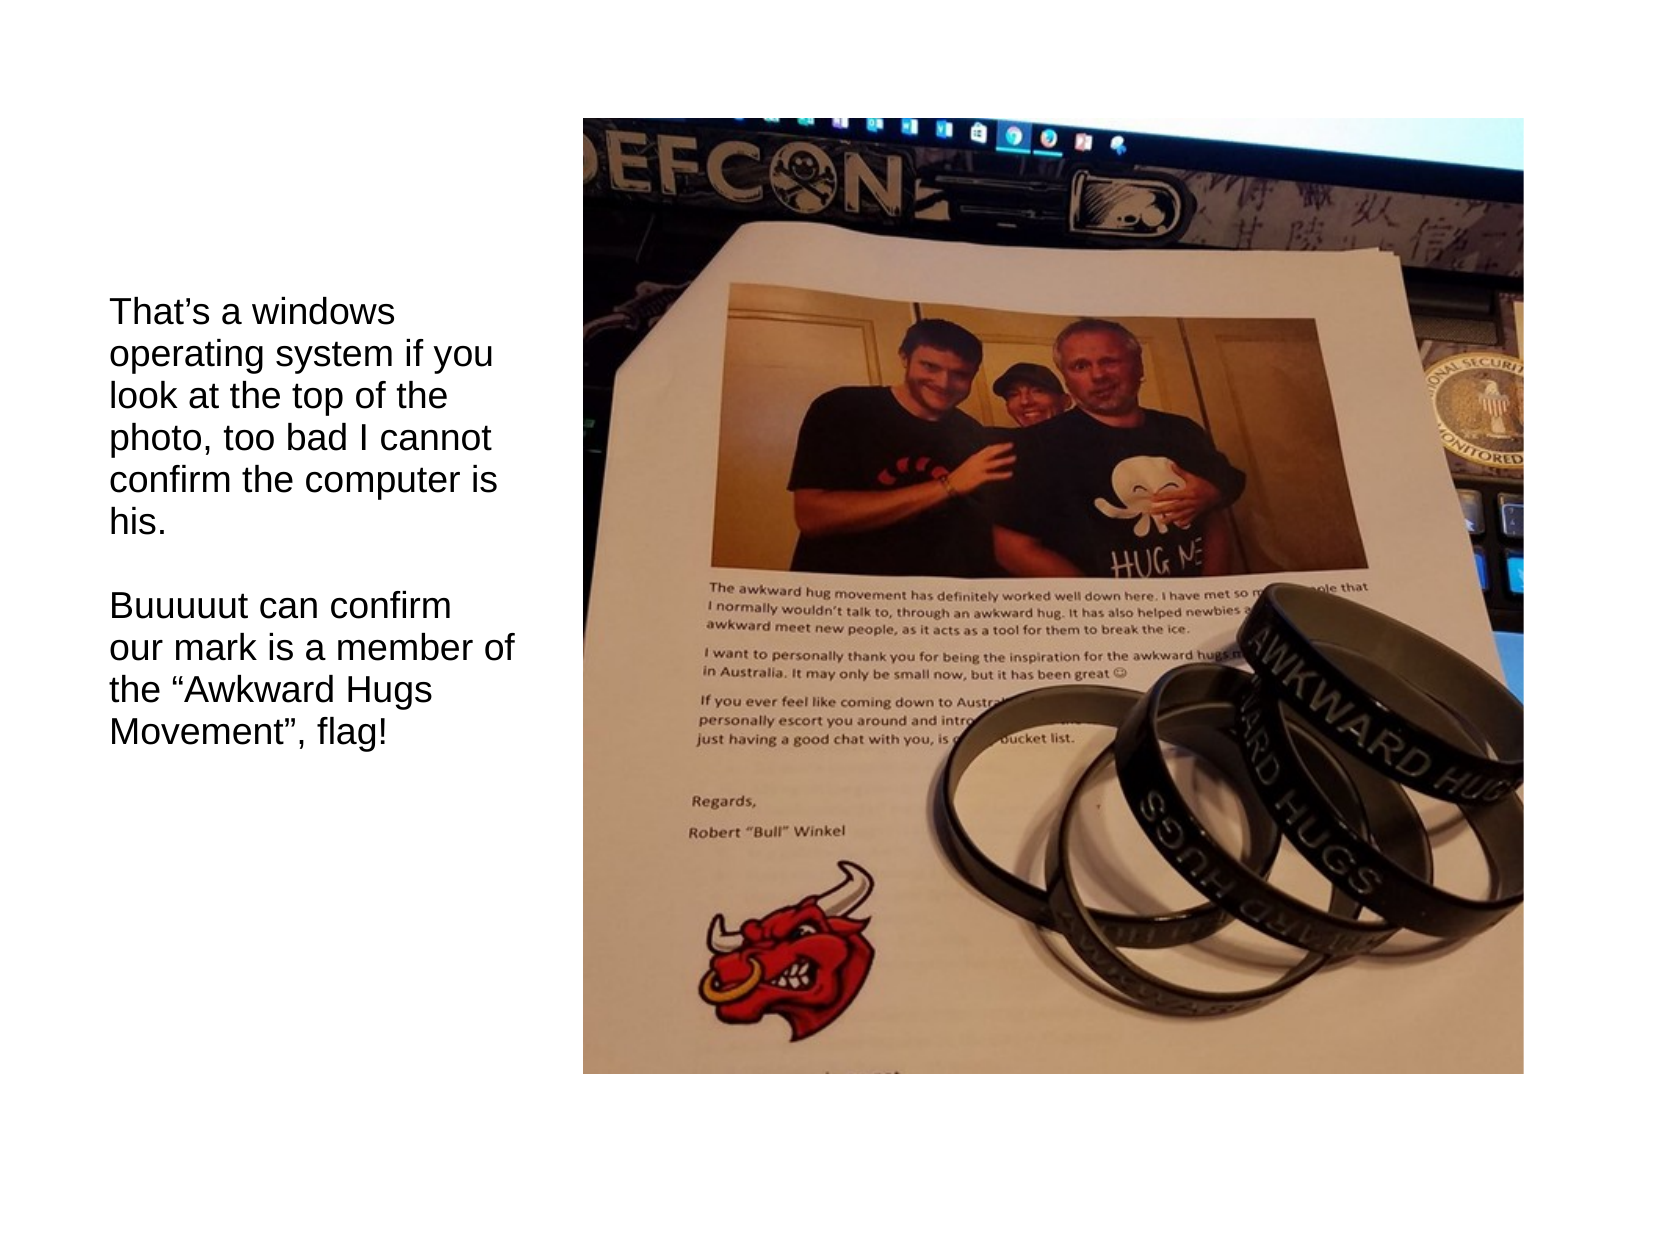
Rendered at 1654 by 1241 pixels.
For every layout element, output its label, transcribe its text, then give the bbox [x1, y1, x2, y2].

text_box That’s a windows operating system if you look at the top of the photo, too bad I cannot confirm the computer is his. Buuuuut can confirm our mark is a member of the “Awkward Hugs Movement”, flag! [94, 283, 532, 886]
picture [1518, 569, 1524, 582]
picture [582, 118, 1524, 1074]
